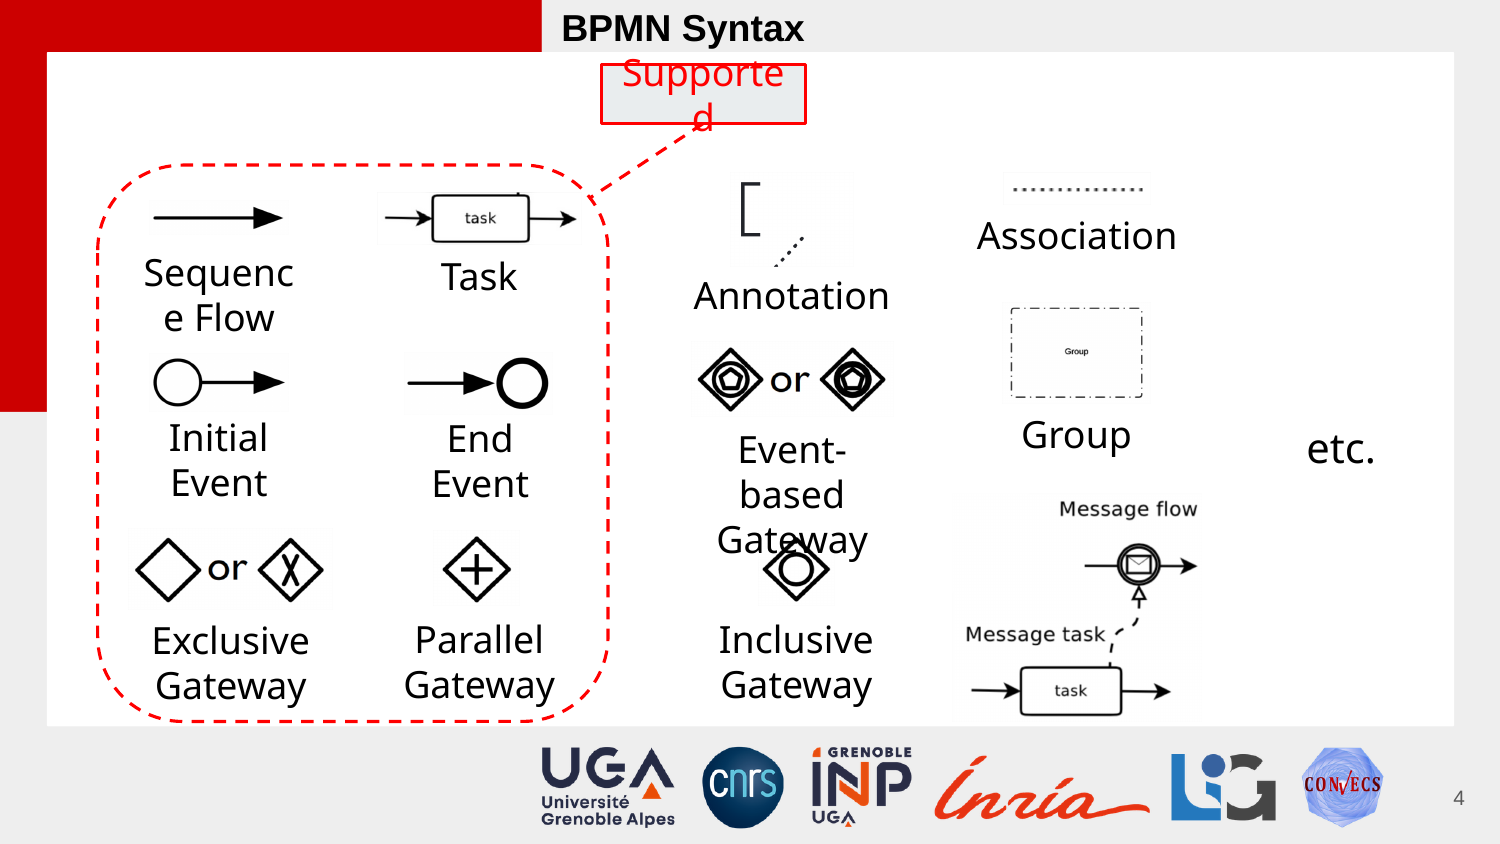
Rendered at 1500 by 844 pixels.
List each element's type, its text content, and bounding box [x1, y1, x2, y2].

text_box Parallel Gateway [370, 600, 589, 721]
text_box Initial Event [144, 399, 293, 520]
text_box etc. [1291, 406, 1403, 458]
slide_number <numéro> [1389, 764, 1480, 830]
text_box Task [405, 237, 554, 313]
text_box Exclusive Gateway [121, 602, 340, 723]
text_box Event-based Gateway [675, 411, 910, 577]
text_box Inclusive Gateway [687, 600, 906, 721]
text_box etc. [1312, 443, 1324, 450]
text_box Sequence Flow [125, 234, 313, 355]
text_box Association [955, 197, 1199, 273]
text_box BPMN Syntax [546, 0, 1441, 55]
text_box End Event [406, 400, 555, 521]
text_box Annotation [672, 257, 912, 333]
text_box Group [1002, 396, 1151, 472]
picture [0, 0, 1500, 844]
text_box Supported [601, 64, 806, 124]
